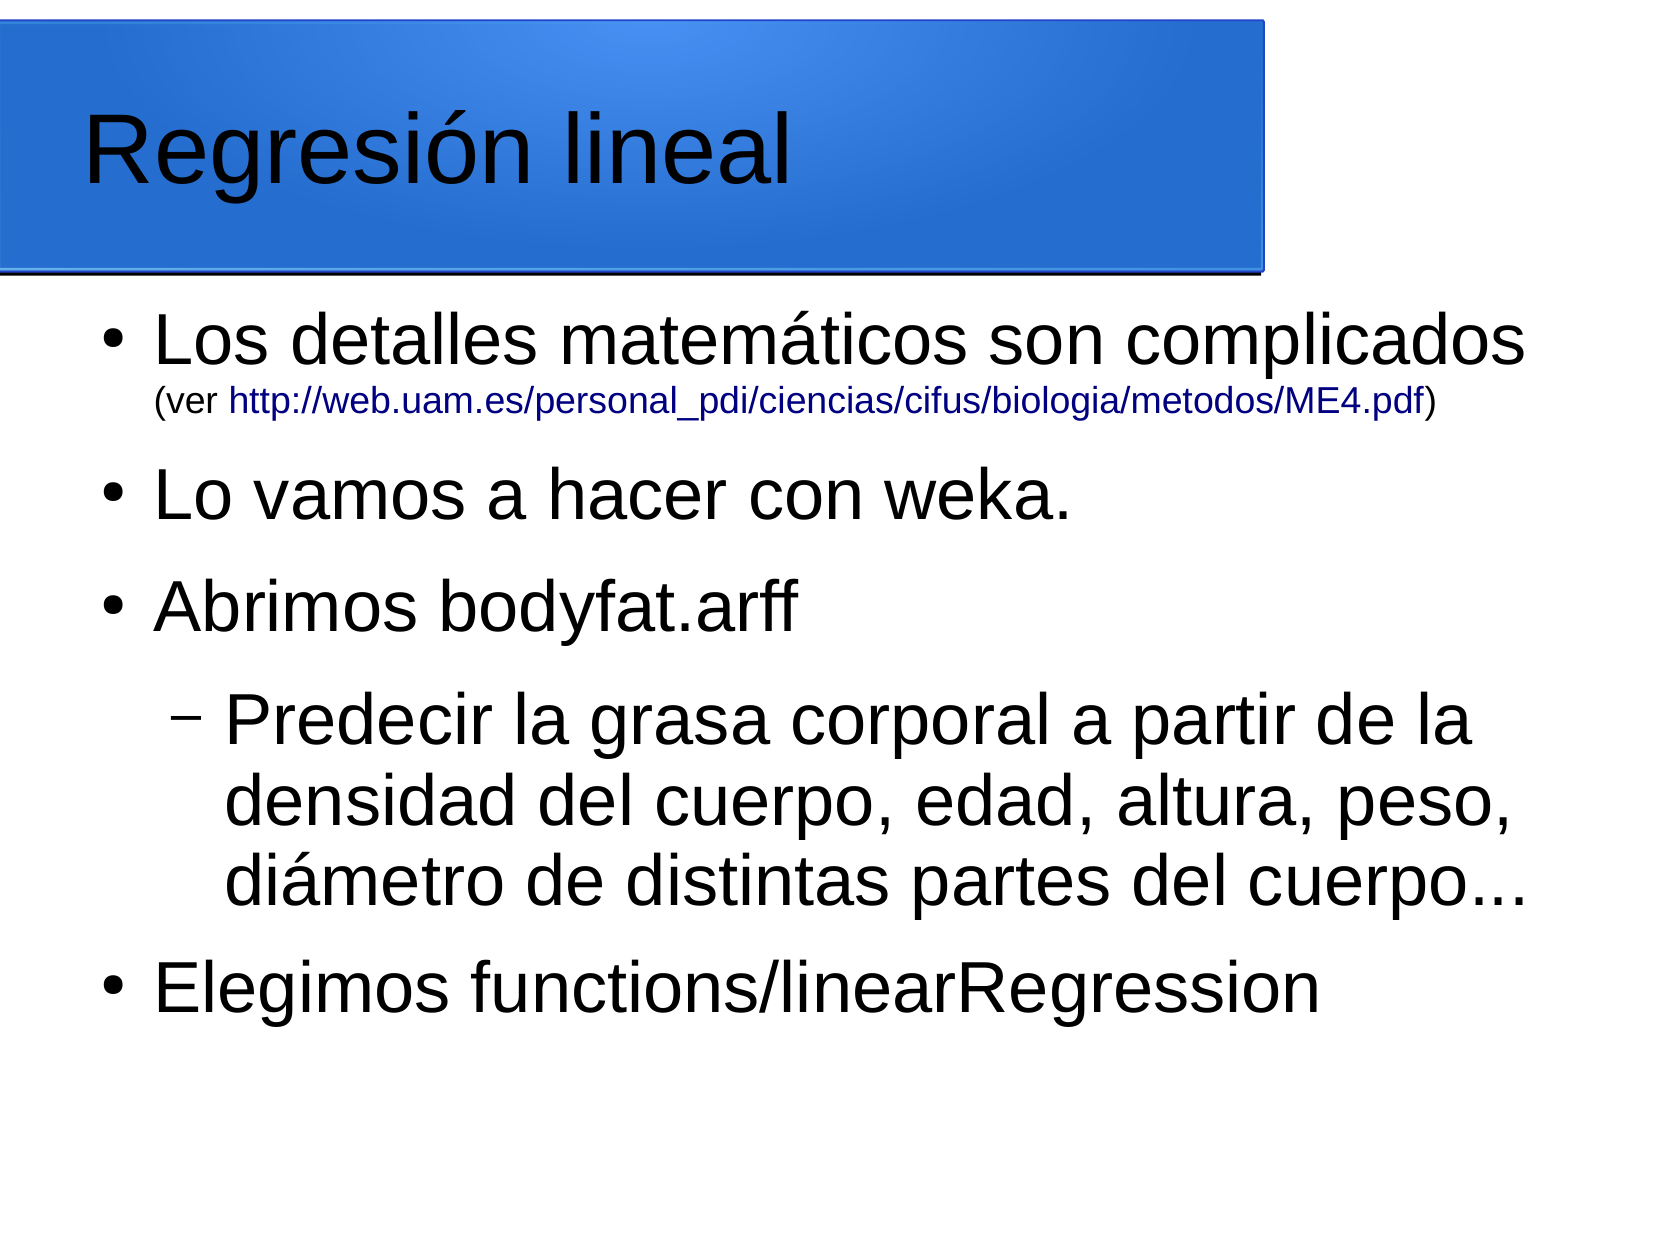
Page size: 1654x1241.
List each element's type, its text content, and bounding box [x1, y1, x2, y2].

title Regresión lineal [82, 47, 1235, 252]
list Los detalles matemáticos son complicados (ver http://web.uam.es/personal_pdi/ciencias/cifus/biologia/metodos/ME4.pdf) Lo vamos a hacer con weka. Abrimos bodyfat.arff Predecir la grasa corporal a partir de la densidad del cuerpo, edad, altura, peso, diámetro de distintas partes del cuerpo... Elegimos functions/linearRegression [82, 299, 1571, 1019]
